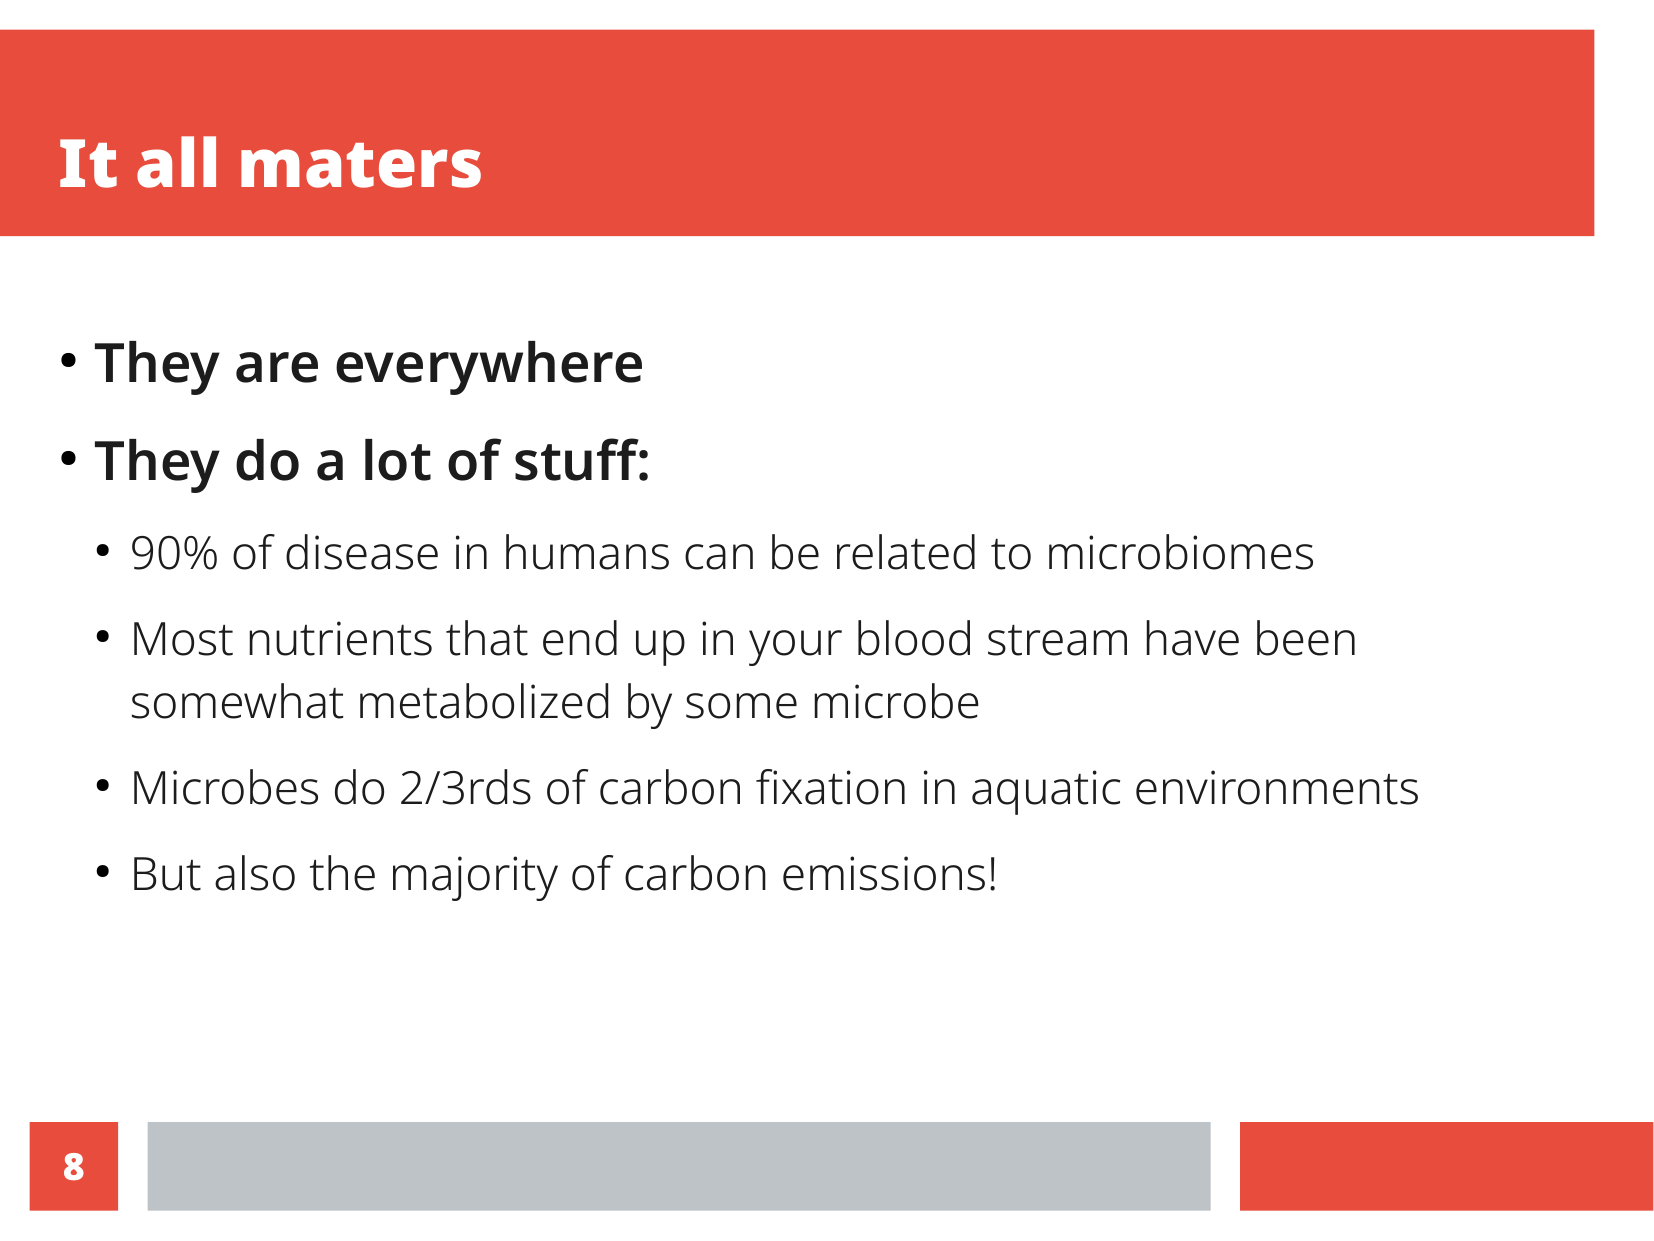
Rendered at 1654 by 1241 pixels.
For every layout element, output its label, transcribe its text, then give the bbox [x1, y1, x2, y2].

list They are everywhere They do a lot of stuff: 90% of disease in humans can be related to microbiomes Most nutrients that end up in your blood stream have been somewhat metabolized by some microbe Microbes do 2/3rds of carbon fixation in aquatic environments But also the majority of carbon emissions! [59, 324, 1565, 1093]
title It all maters [59, 59, 1595, 207]
